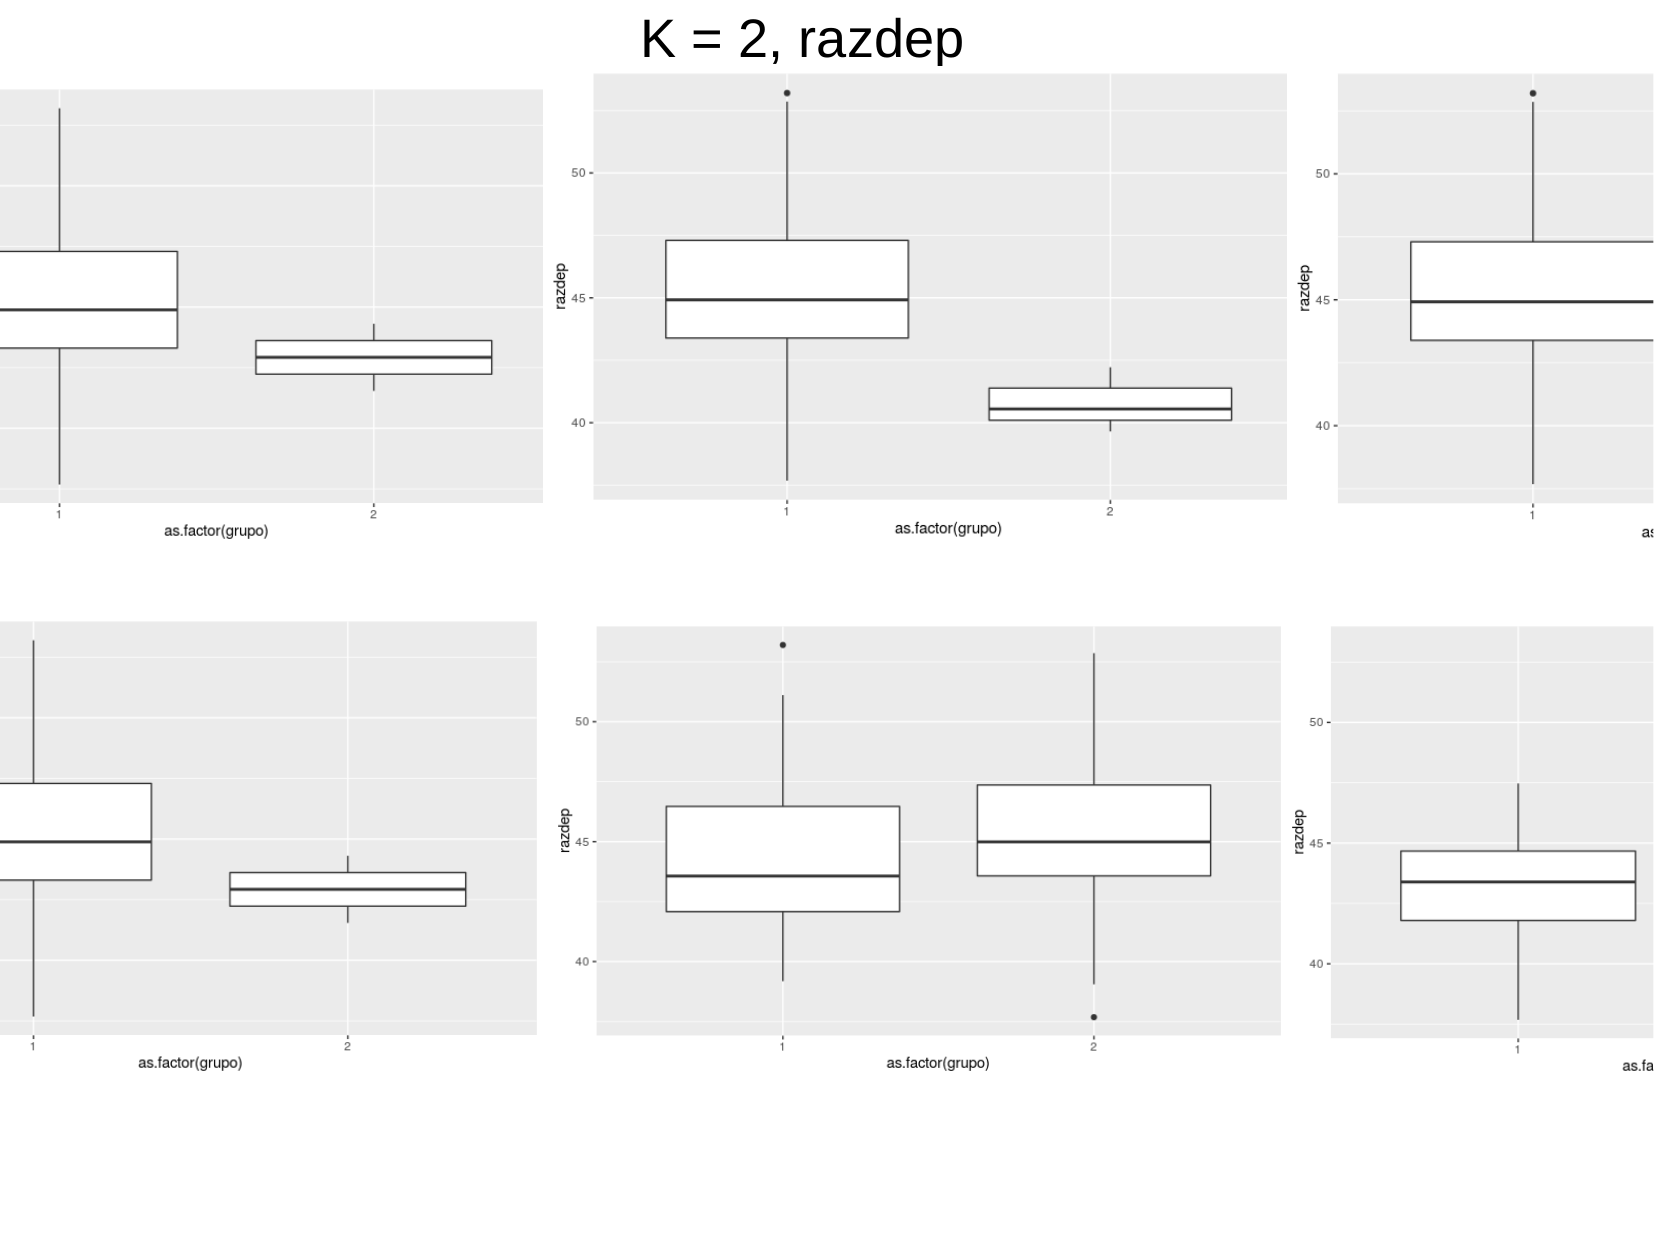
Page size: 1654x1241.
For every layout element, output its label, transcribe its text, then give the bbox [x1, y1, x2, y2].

picture [548, 619, 1654, 1081]
picture [0, 66, 1654, 548]
picture [0, 614, 544, 1078]
title K = 2, razdep [59, 0, 1548, 82]
